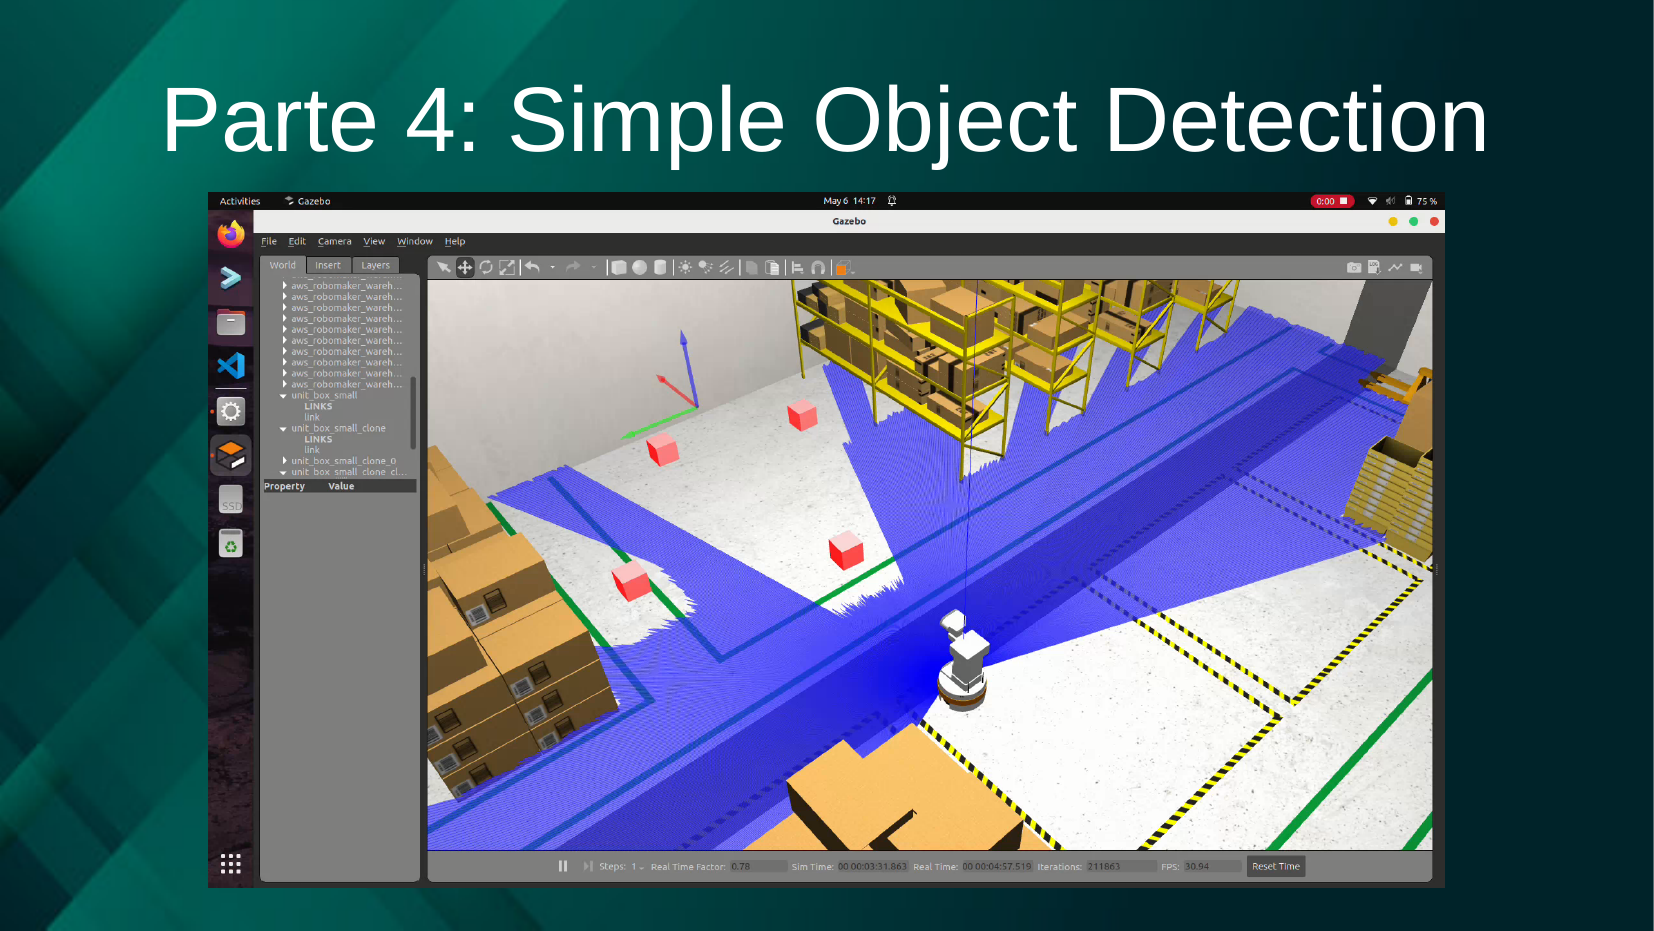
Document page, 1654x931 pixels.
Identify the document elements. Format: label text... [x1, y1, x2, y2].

picture [0, 0, 1654, 931]
text_box [208, 192, 1446, 889]
title Parte 4: Simple Object Detection [82, 37, 1571, 193]
